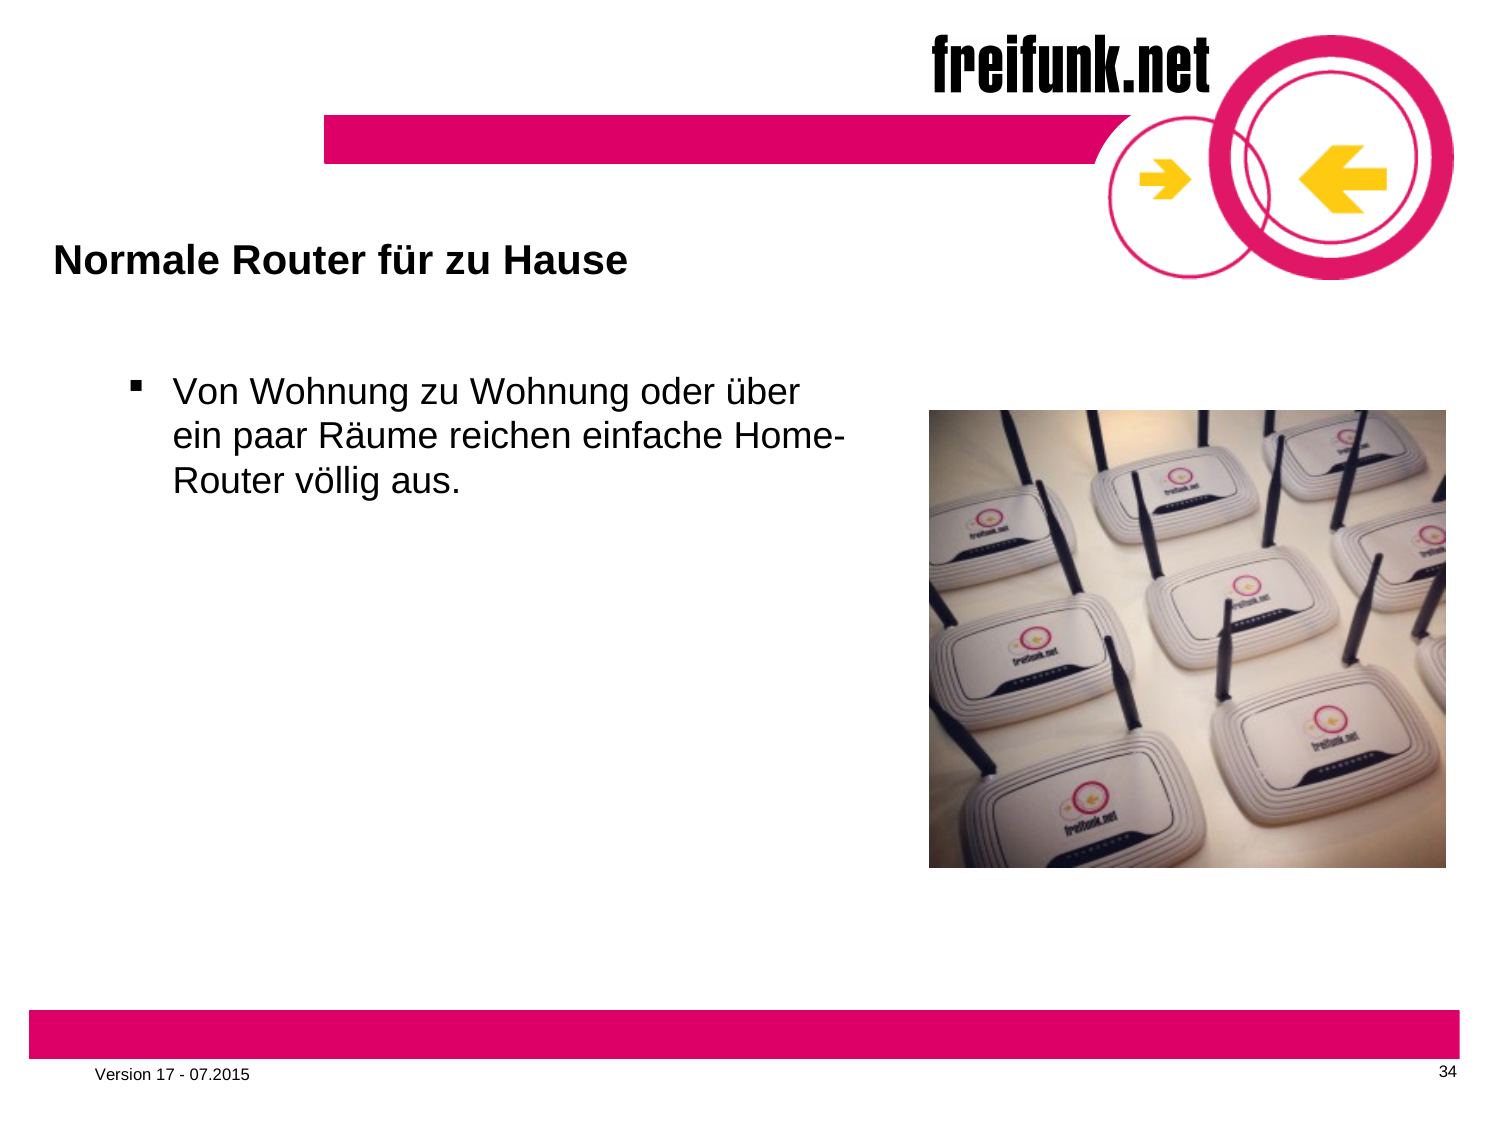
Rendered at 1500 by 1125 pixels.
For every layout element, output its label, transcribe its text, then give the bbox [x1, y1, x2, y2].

text_box Von Wohnung zu Wohnung oder über ein paar Räume reichen einfache Home-Router völlig aus. [98, 367, 862, 978]
picture [932, 34, 1454, 280]
picture [929, 410, 1446, 868]
text_box Normale Router für zu Hause [53, 233, 1046, 313]
